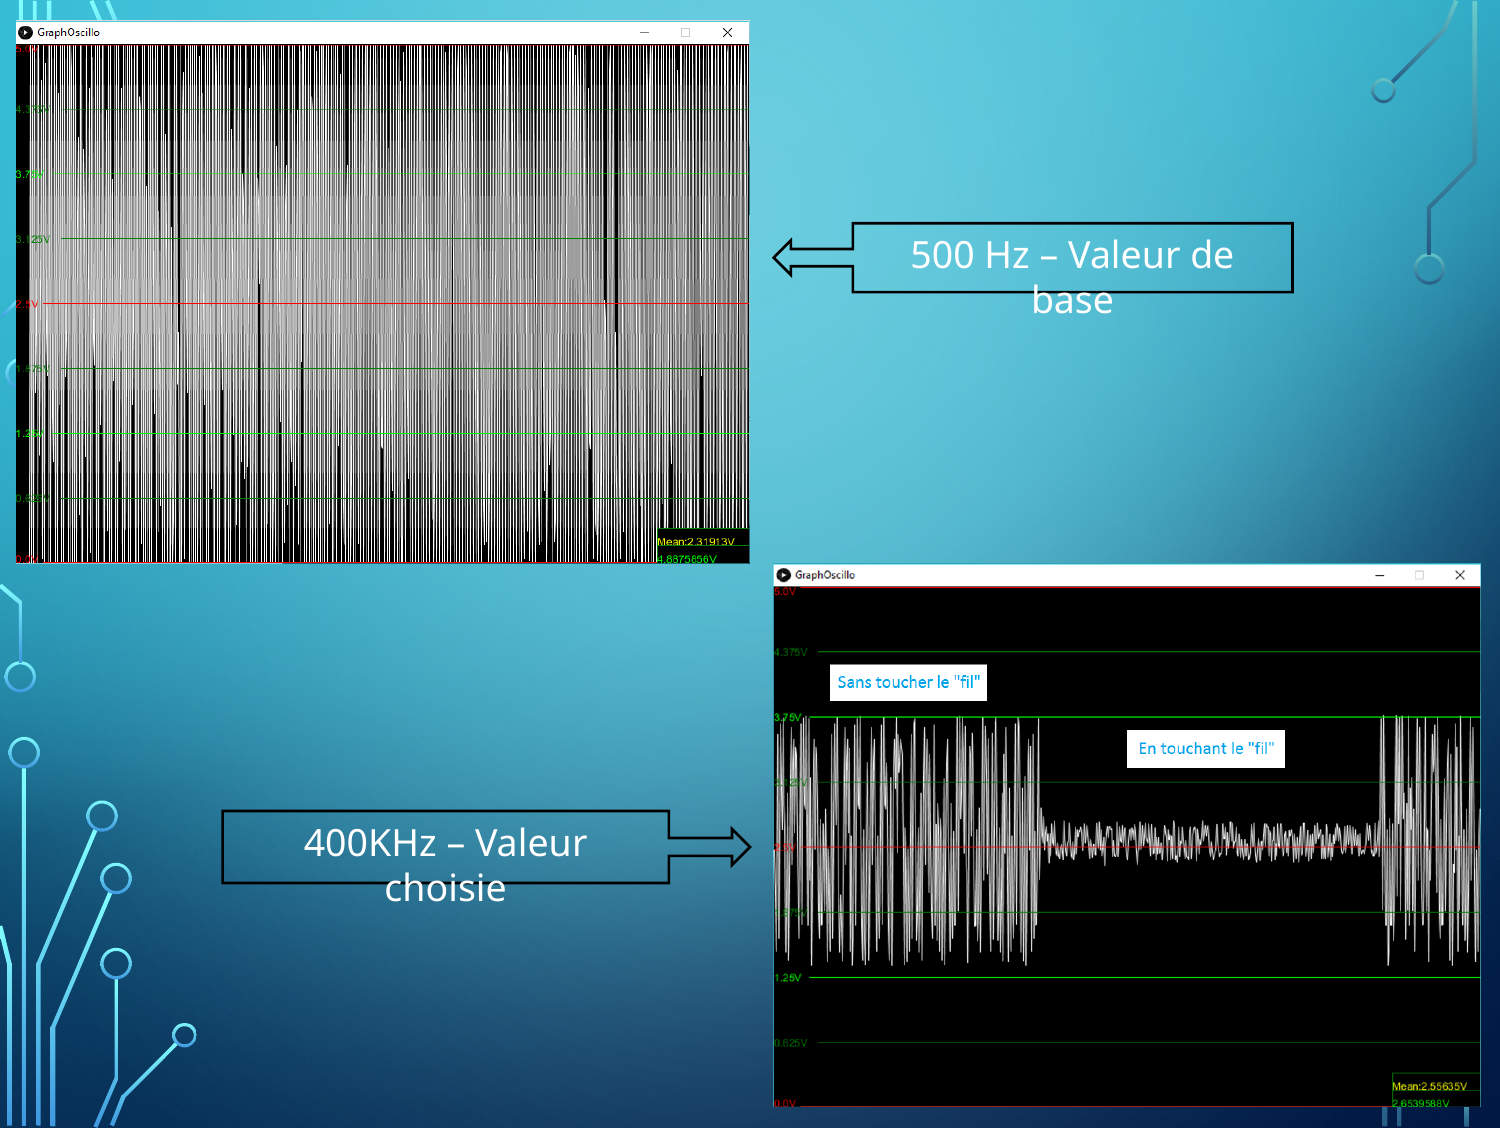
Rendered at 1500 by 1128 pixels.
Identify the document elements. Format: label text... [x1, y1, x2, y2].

text_box 400KHz – Valeur choisie [222, 811, 751, 883]
picture [16, 20, 751, 564]
text_box 500 Hz – Valeur de base [773, 223, 1293, 293]
picture [773, 563, 1481, 1107]
